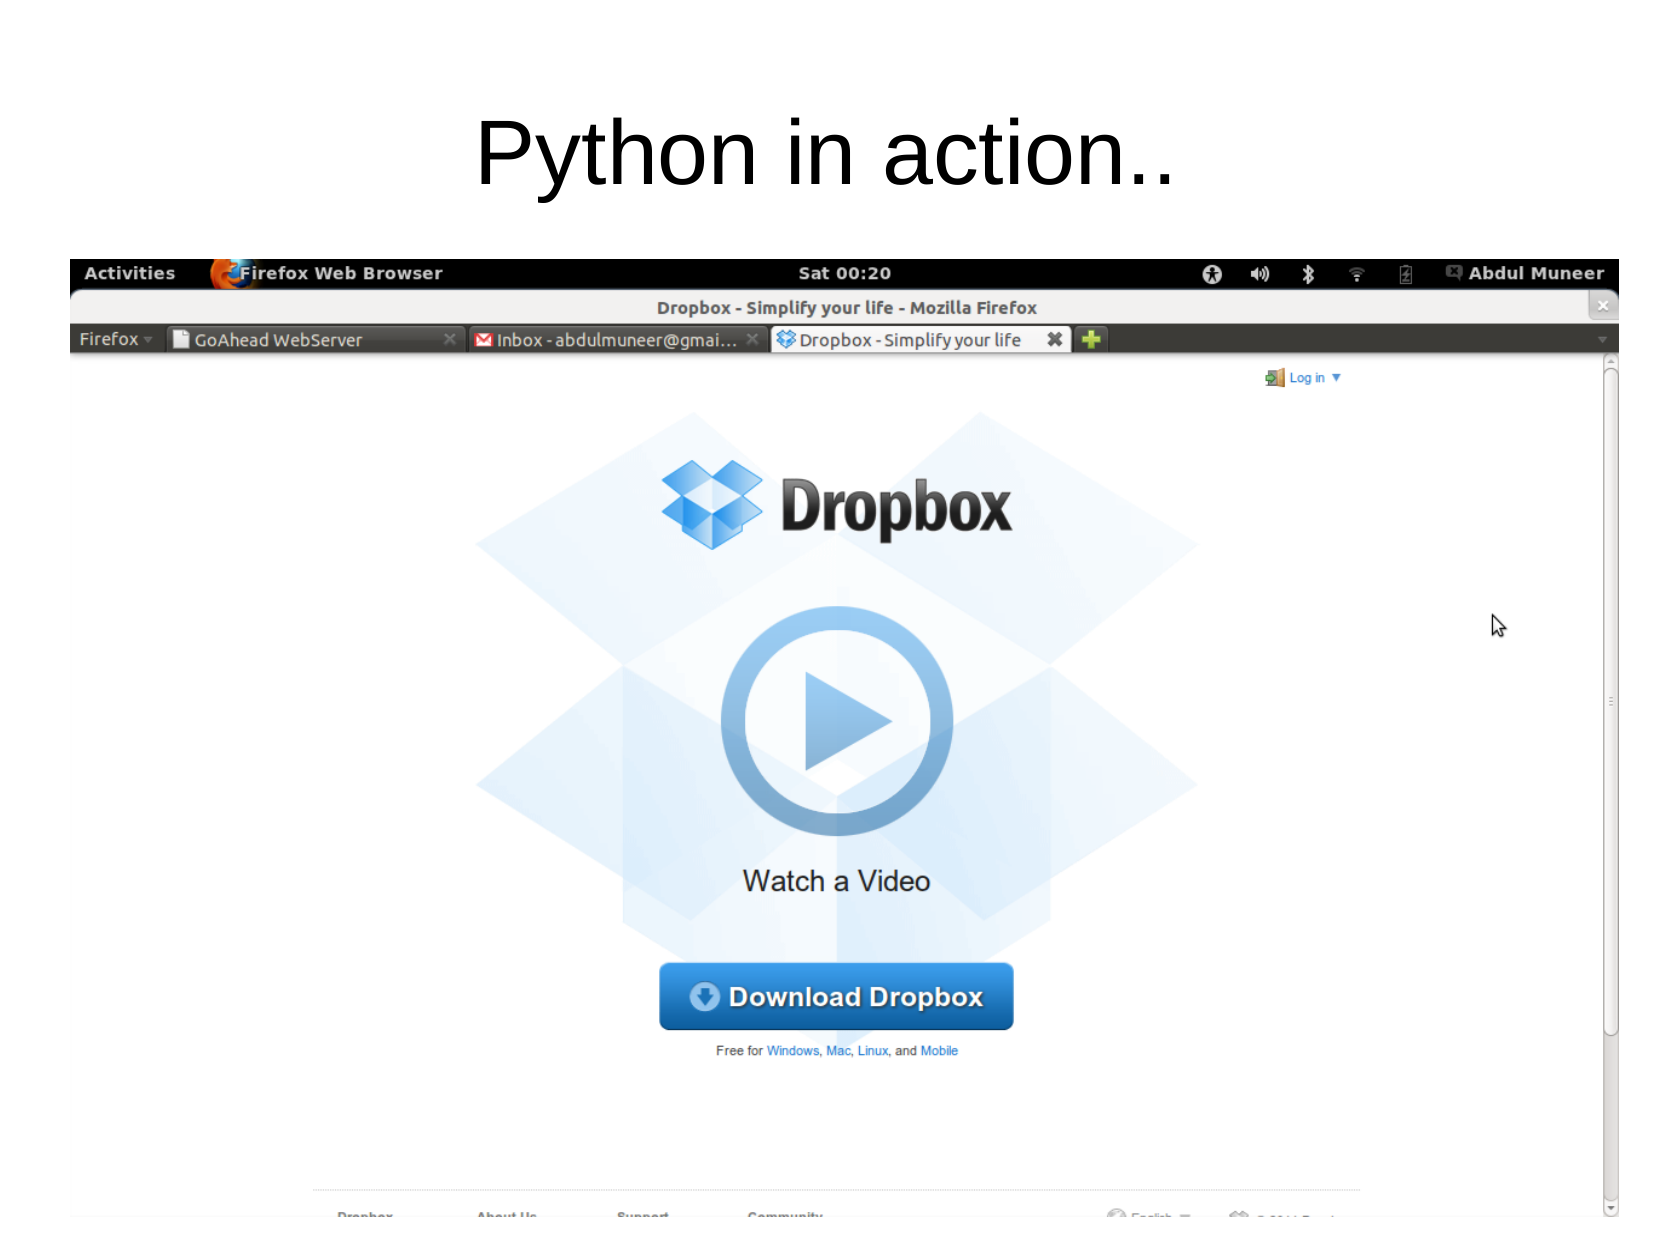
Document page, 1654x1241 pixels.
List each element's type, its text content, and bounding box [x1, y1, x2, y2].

picture [70, 259, 1619, 1217]
title Python in action.. [82, 49, 1571, 257]
